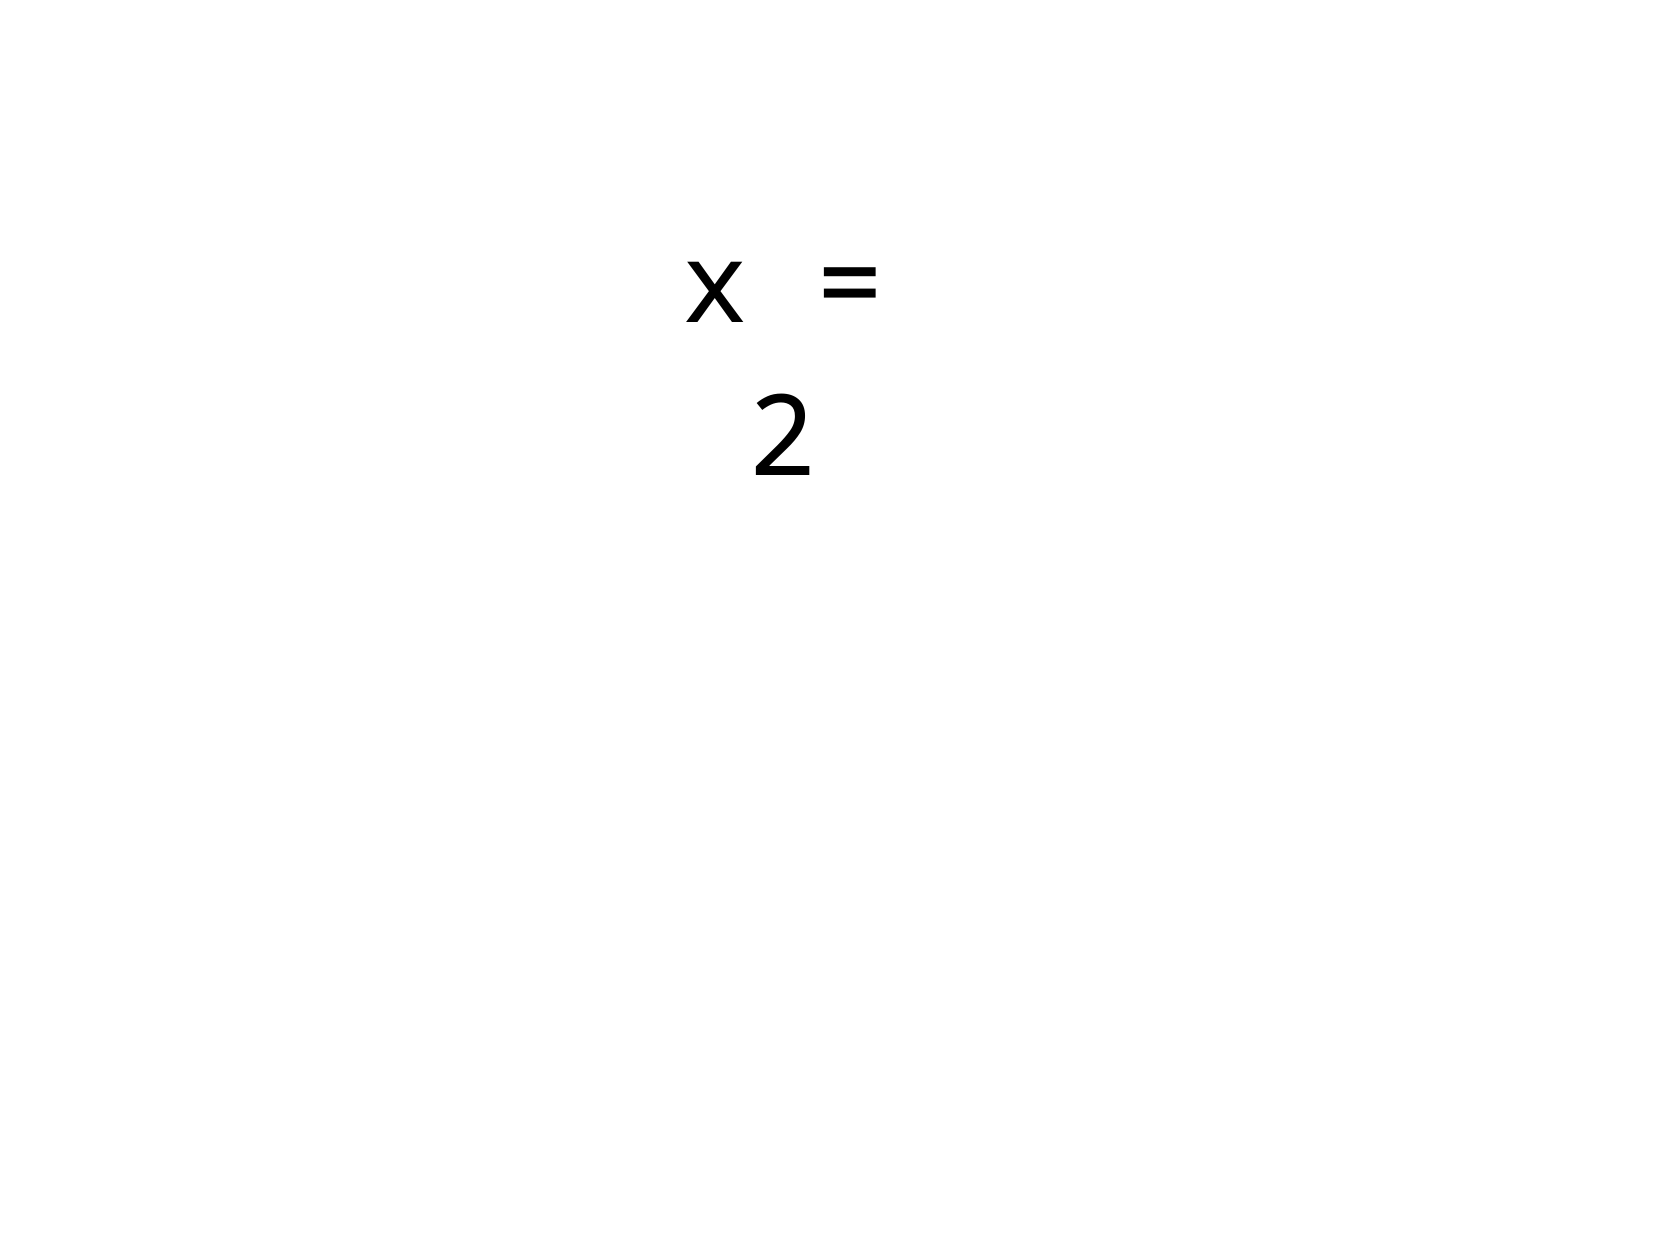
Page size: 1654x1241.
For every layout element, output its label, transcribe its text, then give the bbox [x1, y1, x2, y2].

text_box x = 2 [666, 195, 988, 331]
